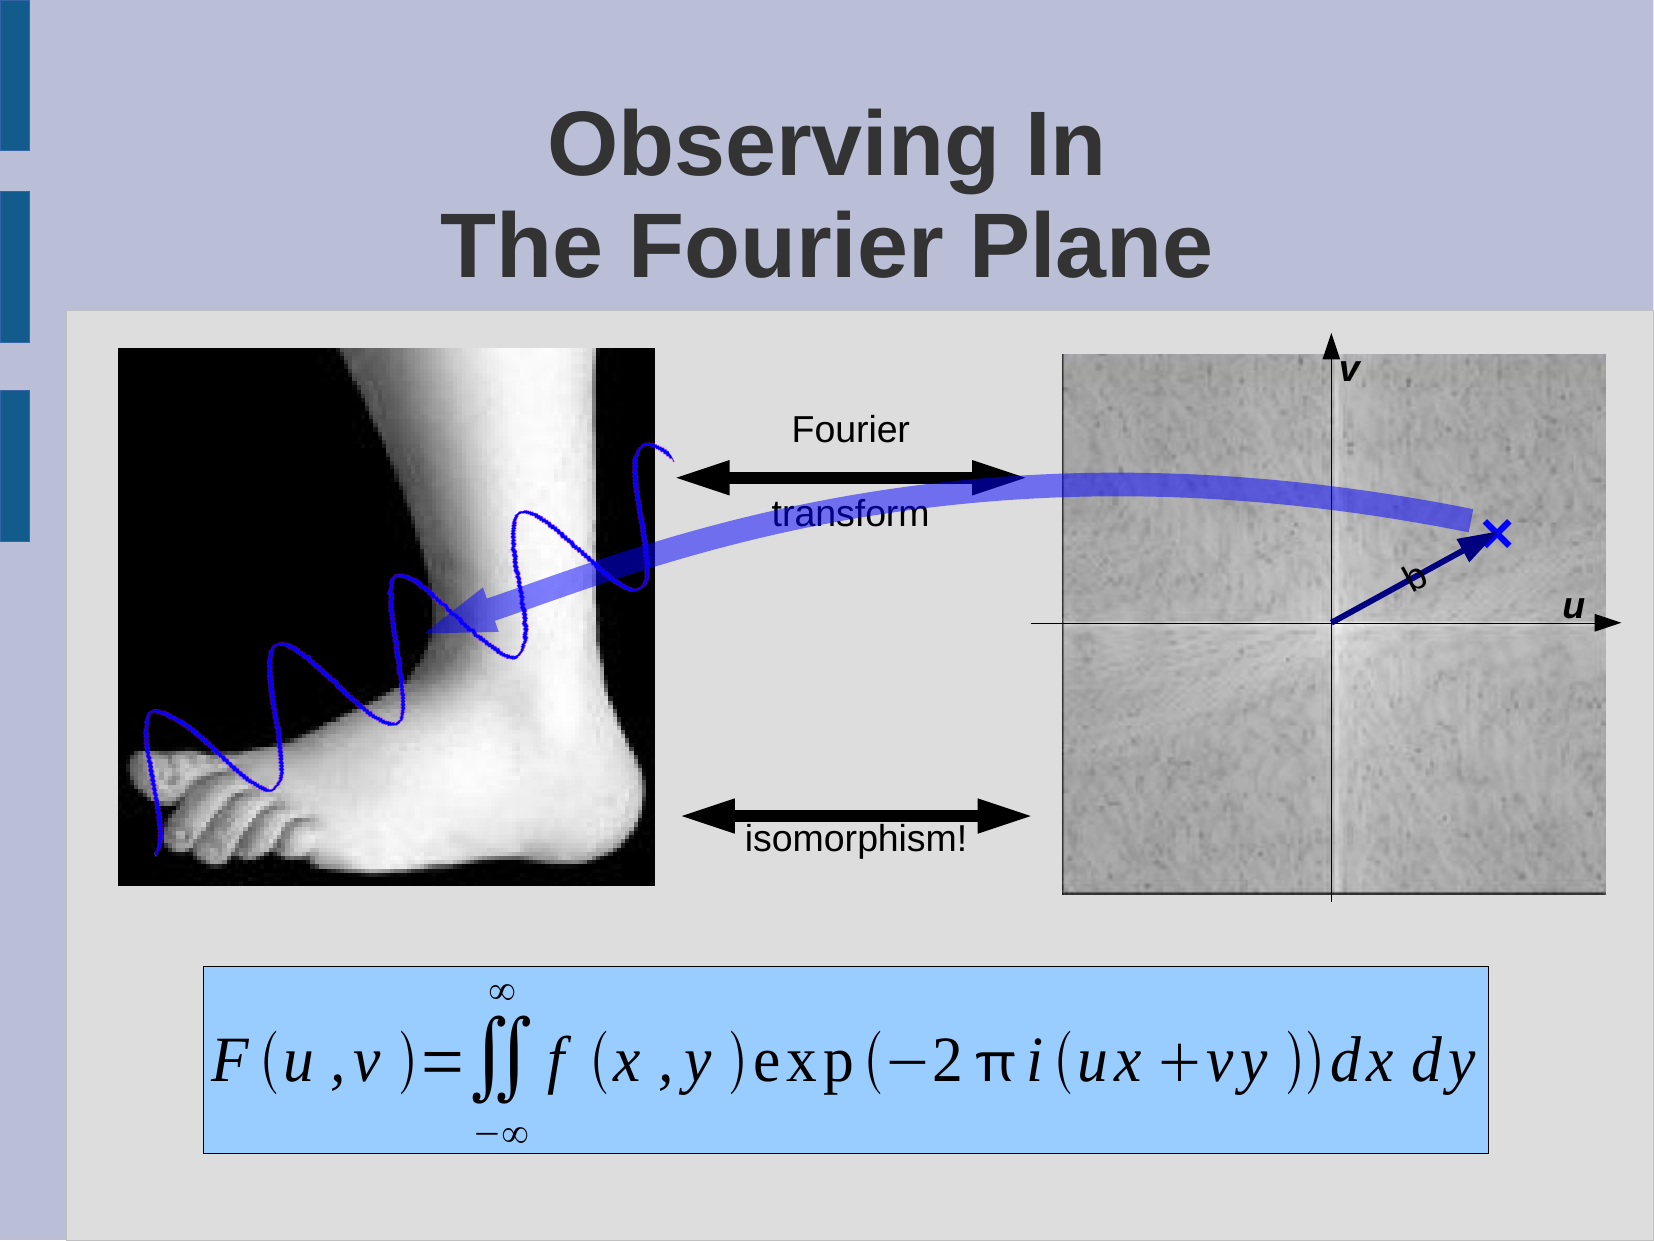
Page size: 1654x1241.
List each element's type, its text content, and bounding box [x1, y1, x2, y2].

text_box × [1465, 493, 1536, 574]
picture [1332, 511, 1465, 618]
chart [203, 966, 1489, 1154]
picture [1412, 578, 1422, 587]
picture [1332, 354, 1606, 623]
picture [1062, 354, 1331, 485]
text_box v [1323, 340, 1375, 398]
picture [88, 348, 725, 886]
picture [1332, 624, 1606, 895]
picture [1062, 624, 1331, 895]
picture [1062, 497, 1331, 623]
title Observing In The Fourier Plane [121, 91, 1534, 299]
